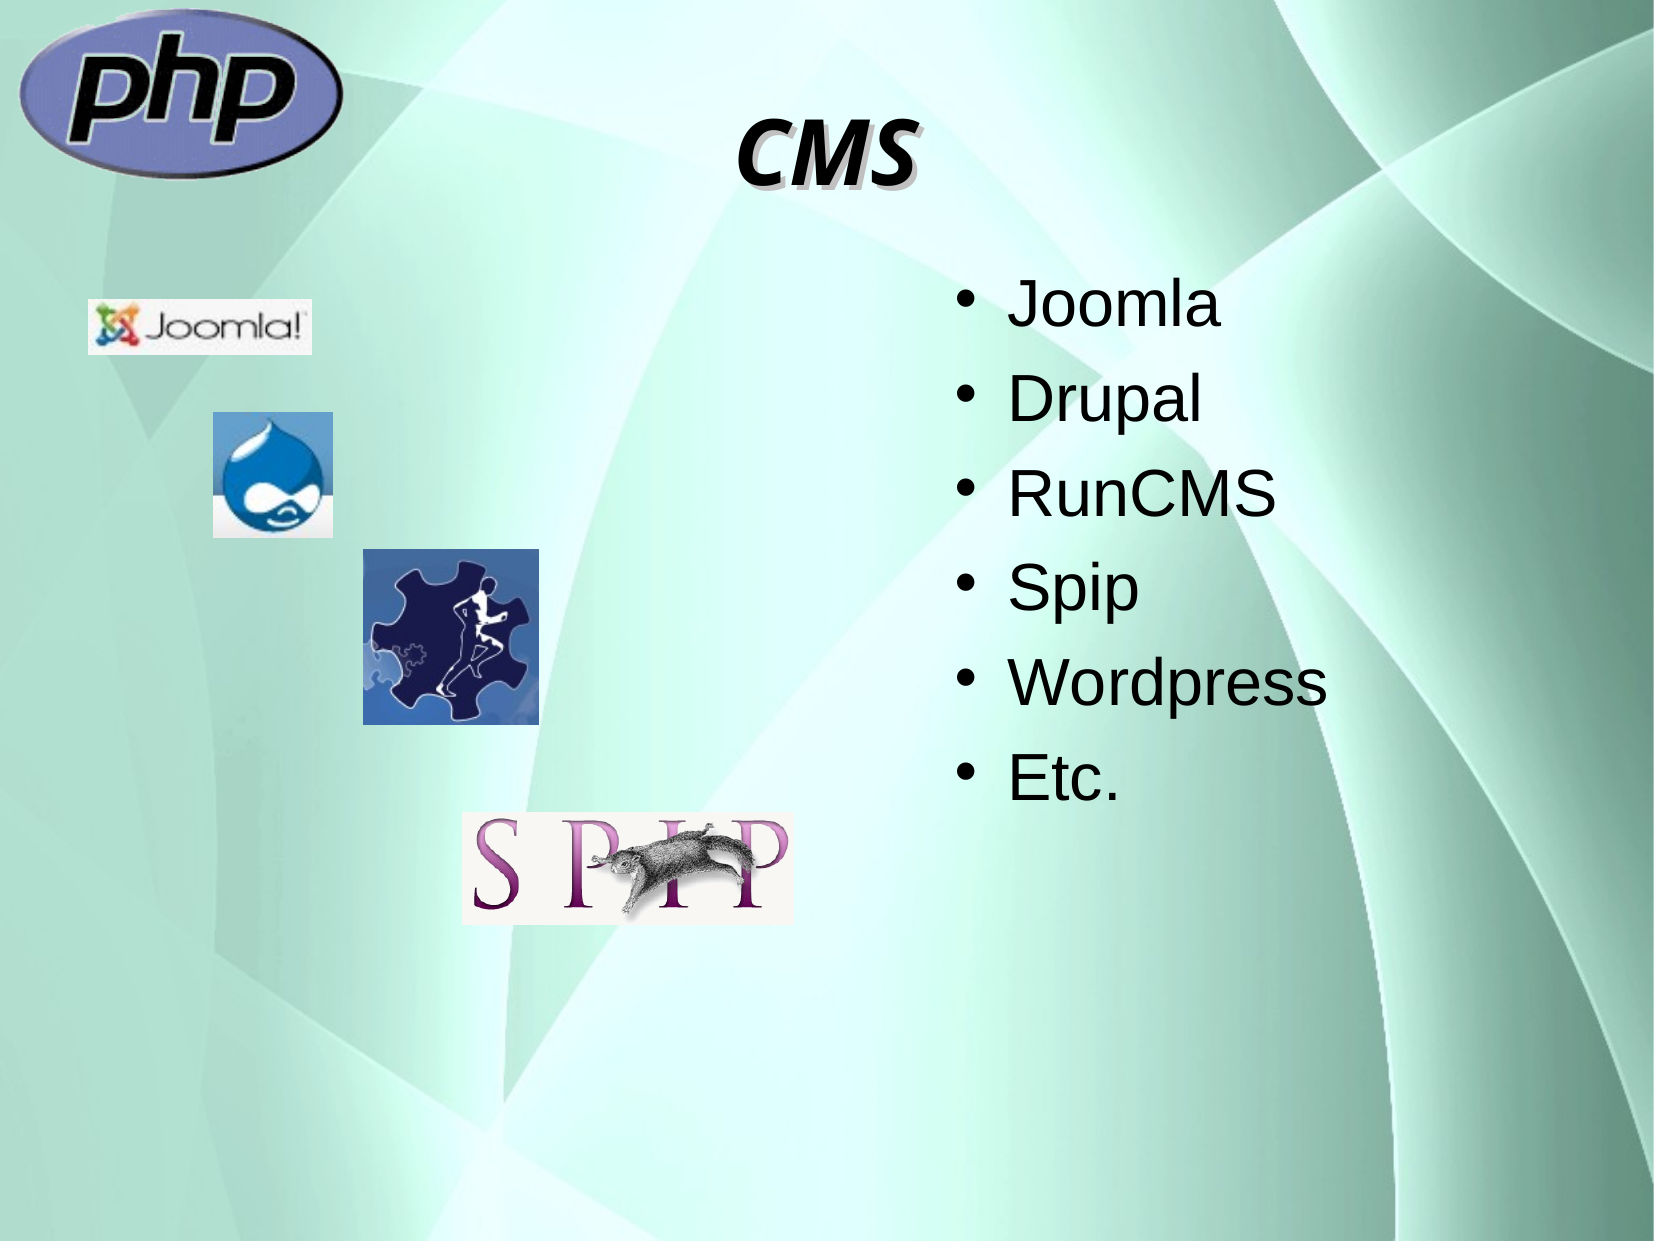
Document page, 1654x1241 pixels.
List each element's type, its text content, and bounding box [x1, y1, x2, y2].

title CMS [82, 49, 1571, 257]
list Joomla Drupal RunCMS Spip Wordpress Etc. [937, 274, 1609, 1094]
picture [0, 0, 1654, 1241]
